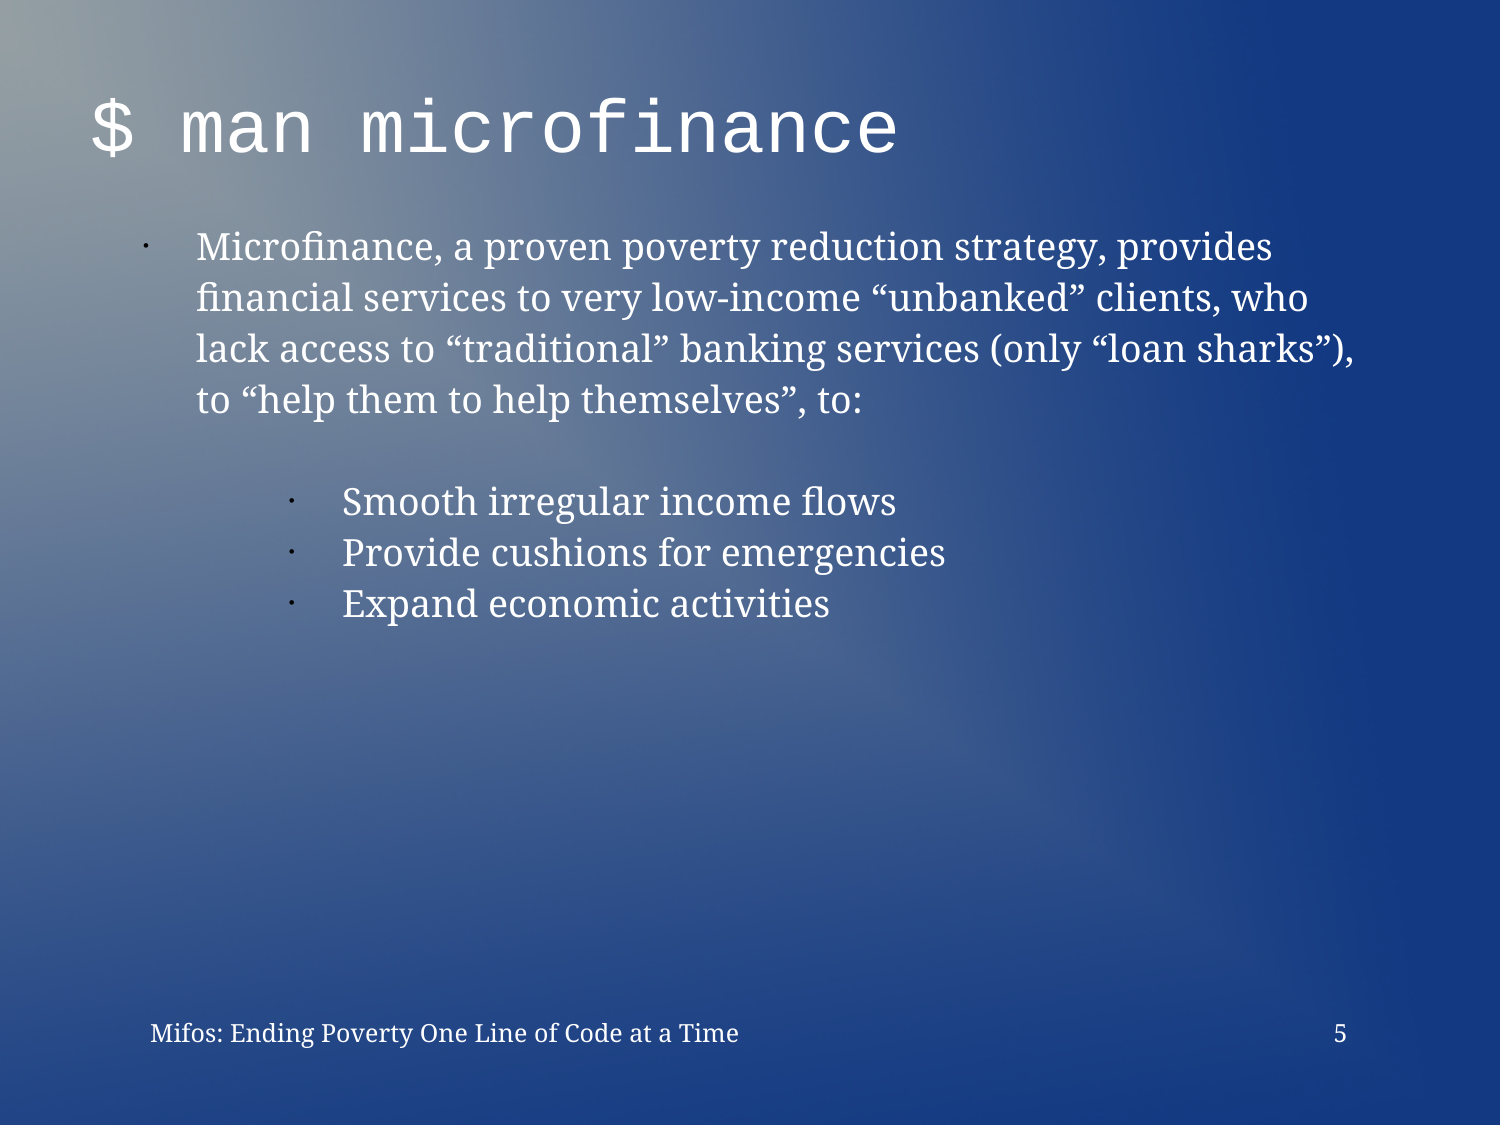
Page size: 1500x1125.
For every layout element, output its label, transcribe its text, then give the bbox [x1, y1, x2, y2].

slide_number <number> [1012, 1009, 1363, 1070]
title $ man microfinance [75, 62, 1313, 175]
list Microfinance, a proven poverty reduction strategy, provides financial services to very low-income “unbanked” clients, who lack access to “traditional” banking services (only “loan sharks”), to “help them to help themselves”, to: Smooth irregular income flows Provide cushions for emergencies Expand economic activities [110, 212, 1398, 813]
footer Mifos: Ending Poverty One Line of Code at a Time [135, 1009, 885, 1070]
picture [0, 0, 1500, 1125]
